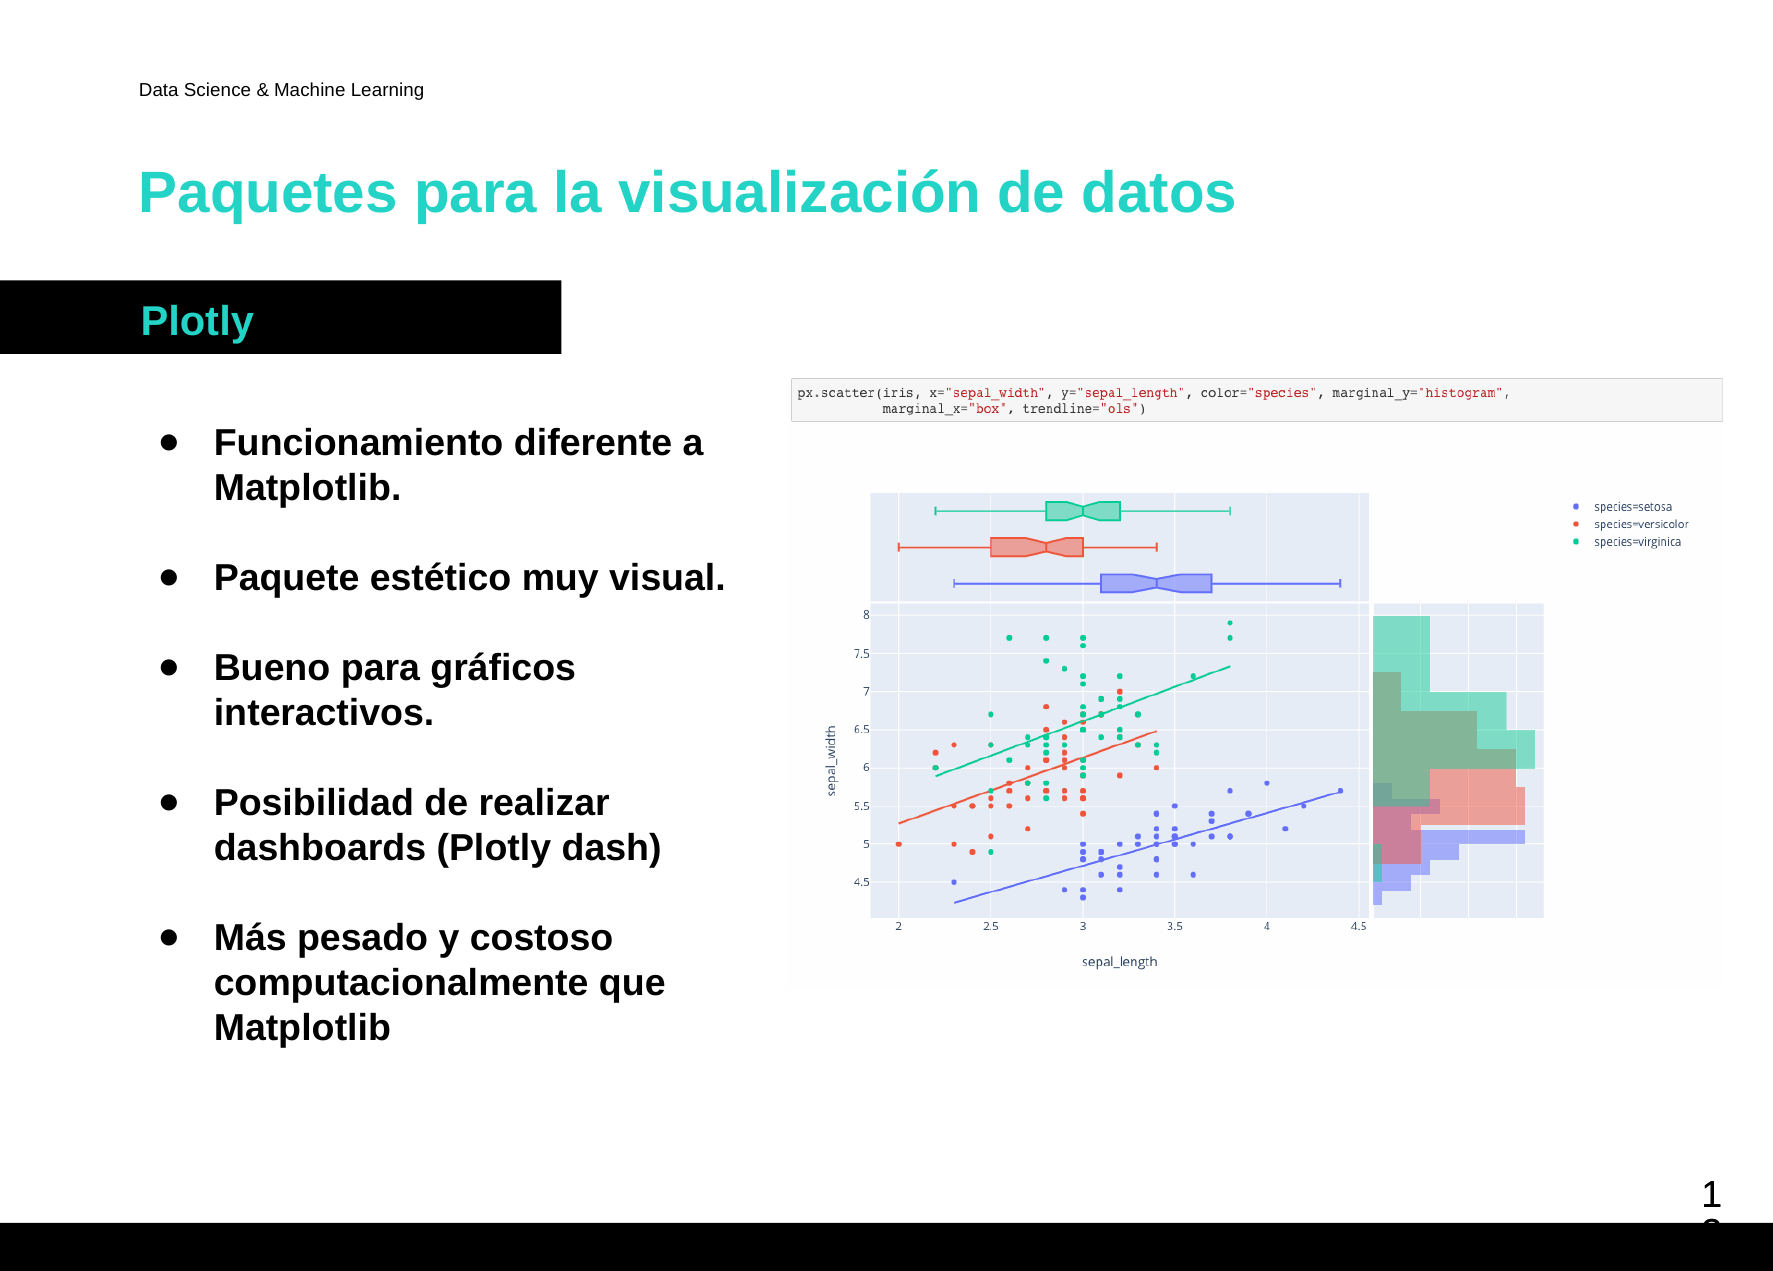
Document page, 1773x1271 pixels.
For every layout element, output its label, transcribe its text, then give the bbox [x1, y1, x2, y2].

text_box [0, 280, 562, 354]
list Funcionamiento diferente a Matplotlib. Paquete estético muy visual. Bueno para gráficos interactivos. Posibilidad de realizar dashboards (Plotly dash) Más pesado y costoso computacionalmente que Matplotlib [123, 410, 787, 1090]
picture [786, 377, 1723, 990]
title Paquetes para la visualización de datos [123, 147, 1562, 248]
list Plotly [123, 286, 787, 378]
list Data Science & Machine Learning [123, 70, 1562, 116]
text_box 1 [1686, 1162, 1756, 1223]
